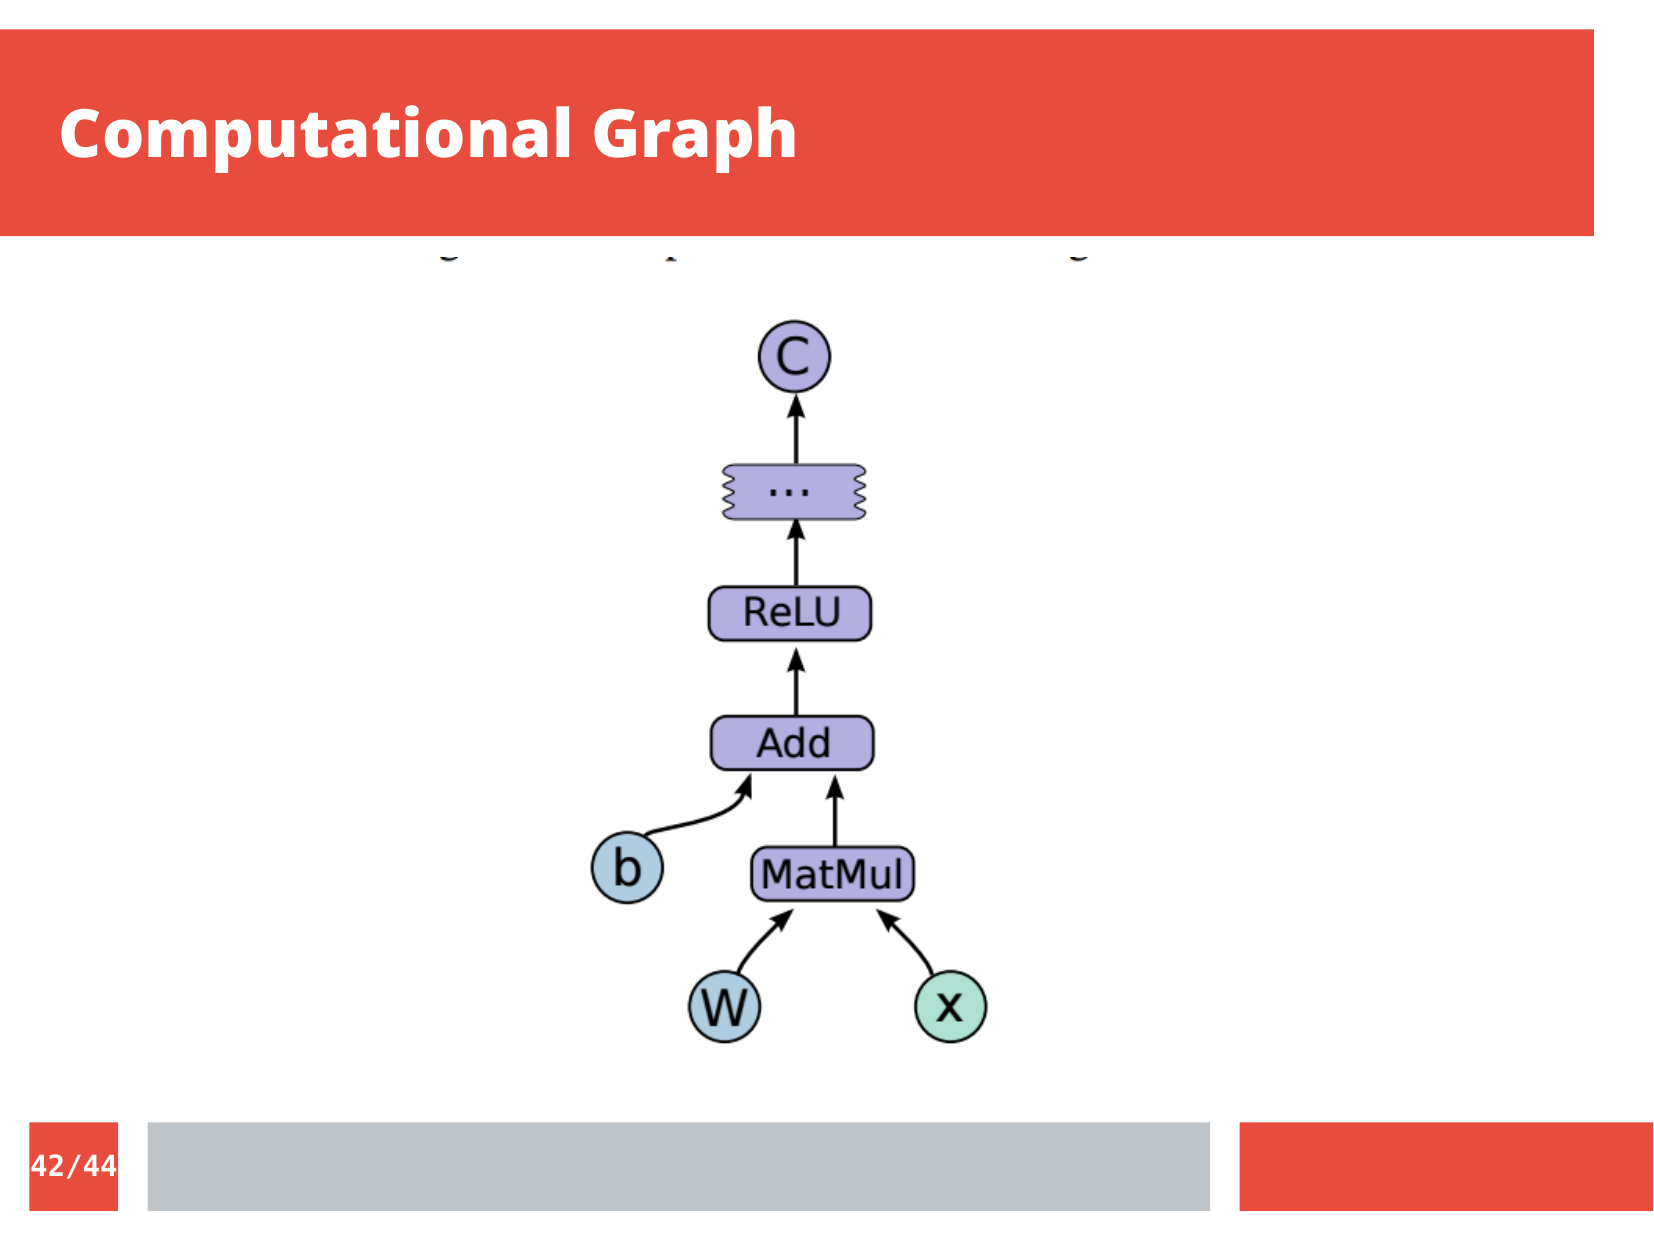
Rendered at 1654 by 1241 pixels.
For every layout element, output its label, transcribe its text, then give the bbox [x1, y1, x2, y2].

picture [364, 257, 1193, 1092]
title Computational Graph [58, 90, 1594, 178]
